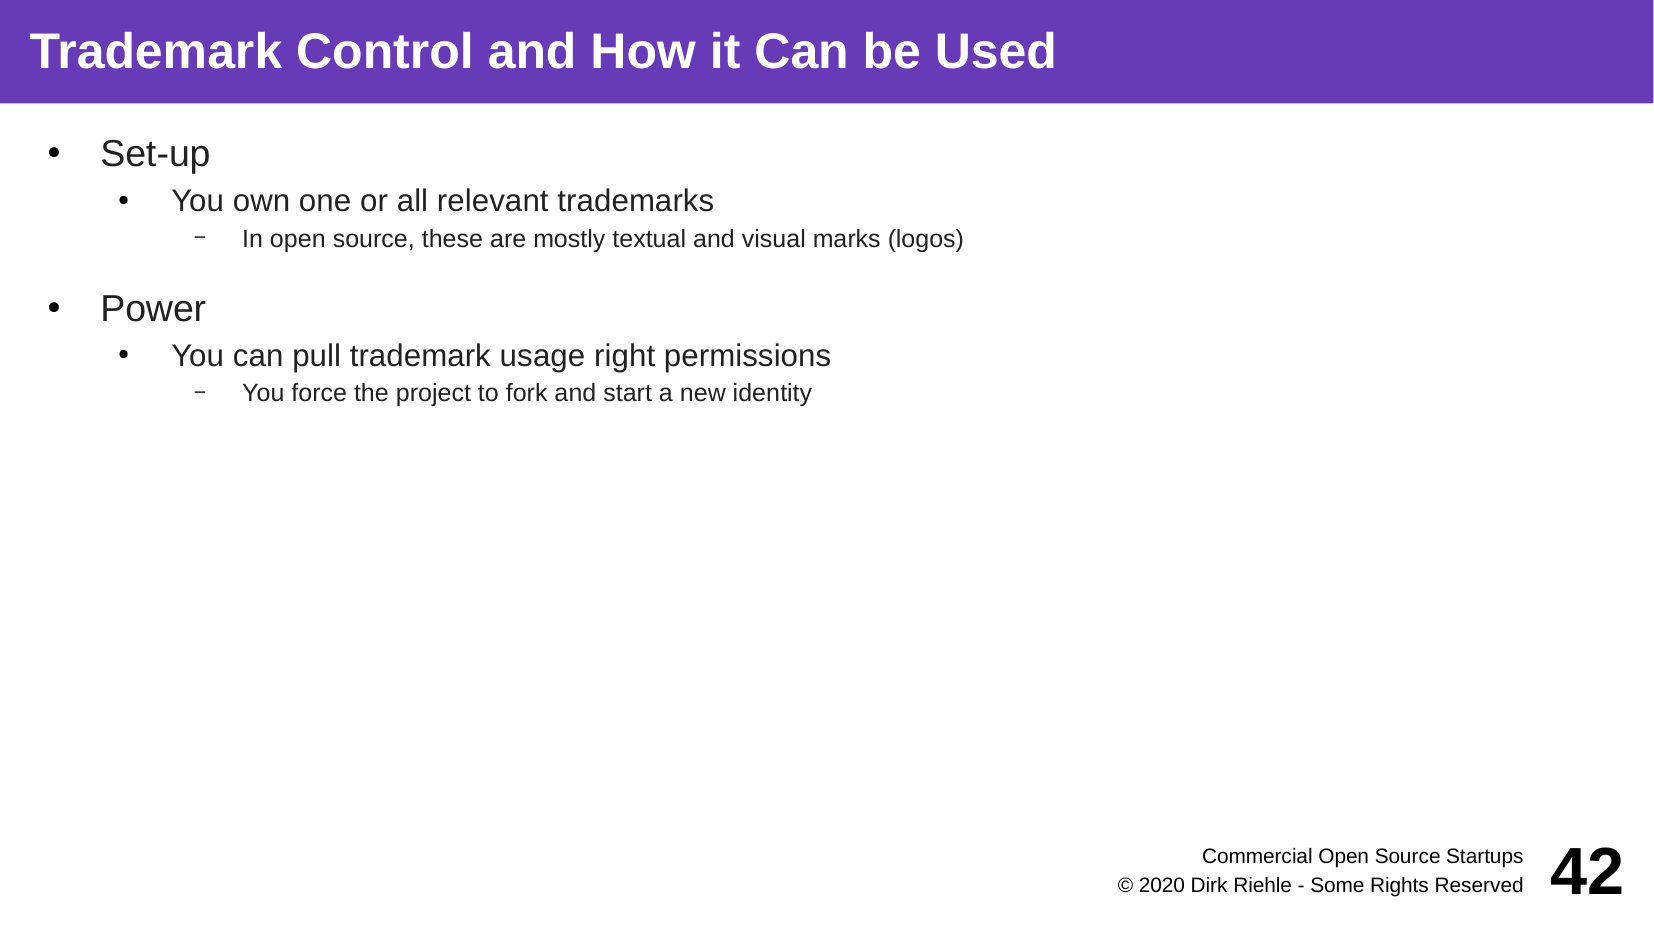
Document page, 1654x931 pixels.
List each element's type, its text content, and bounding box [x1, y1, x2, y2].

list Set-up You own one or all relevant trademarks In open source, these are mostly textual and visual marks (logos) Power You can pull trademark usage right permissions You force the project to fork and start a new identity [29, 132, 1625, 813]
title Trademark Control and How it Can be Used [0, 0, 1654, 104]
